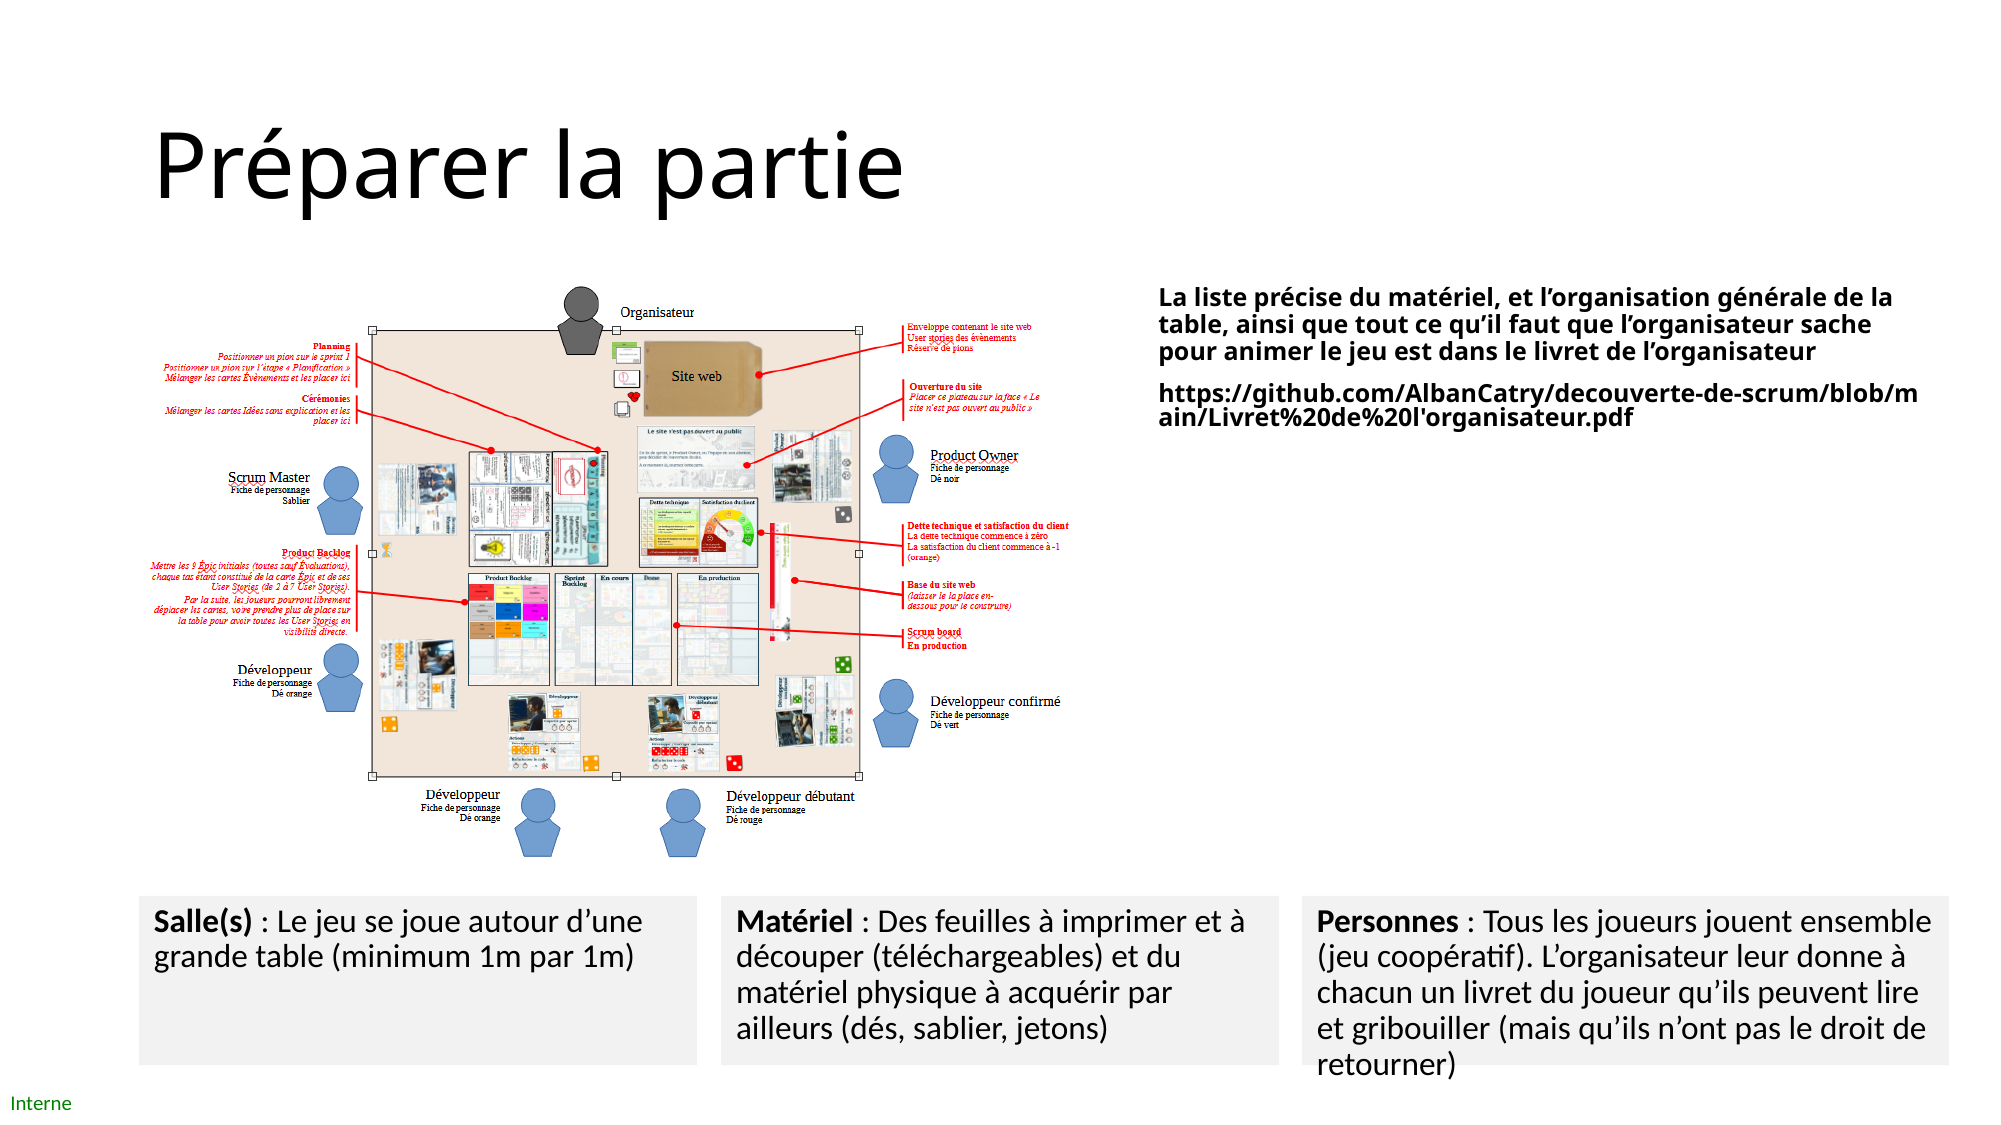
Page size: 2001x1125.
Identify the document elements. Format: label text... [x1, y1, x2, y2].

list Personnes : Tous les joueurs jouent ensemble (jeu coopératif). L’organisateur leur donne à chacun un livret du joueur qu’ils peuvent lire et gribouiller (mais qu’ils n’ont pas le droit de retourner) [1301, 895, 1949, 1066]
text_box La liste précise du matériel, et l’organisation générale de la table, ainsi que tout ce qu’il faut que l’organisateur sache pour animer le jeu est dans le livret de l’organisateur https://github.com/AlbanCatry/decouverte-de-scrum/blob/main/Livret%20de%20l'organisateur.pdf [1143, 277, 1949, 621]
list Matériel : Des feuilles à imprimer et à découper (téléchargeables) et du matériel physique à acquérir par ailleurs (dés, sablier, jetons) [721, 895, 1280, 1066]
title Préparer la partie [137, 59, 1863, 278]
picture [147, 277, 1074, 860]
list Salle(s) : Le jeu se joue autour d’une grande table (minimum 1m par 1m) [138, 895, 697, 1066]
